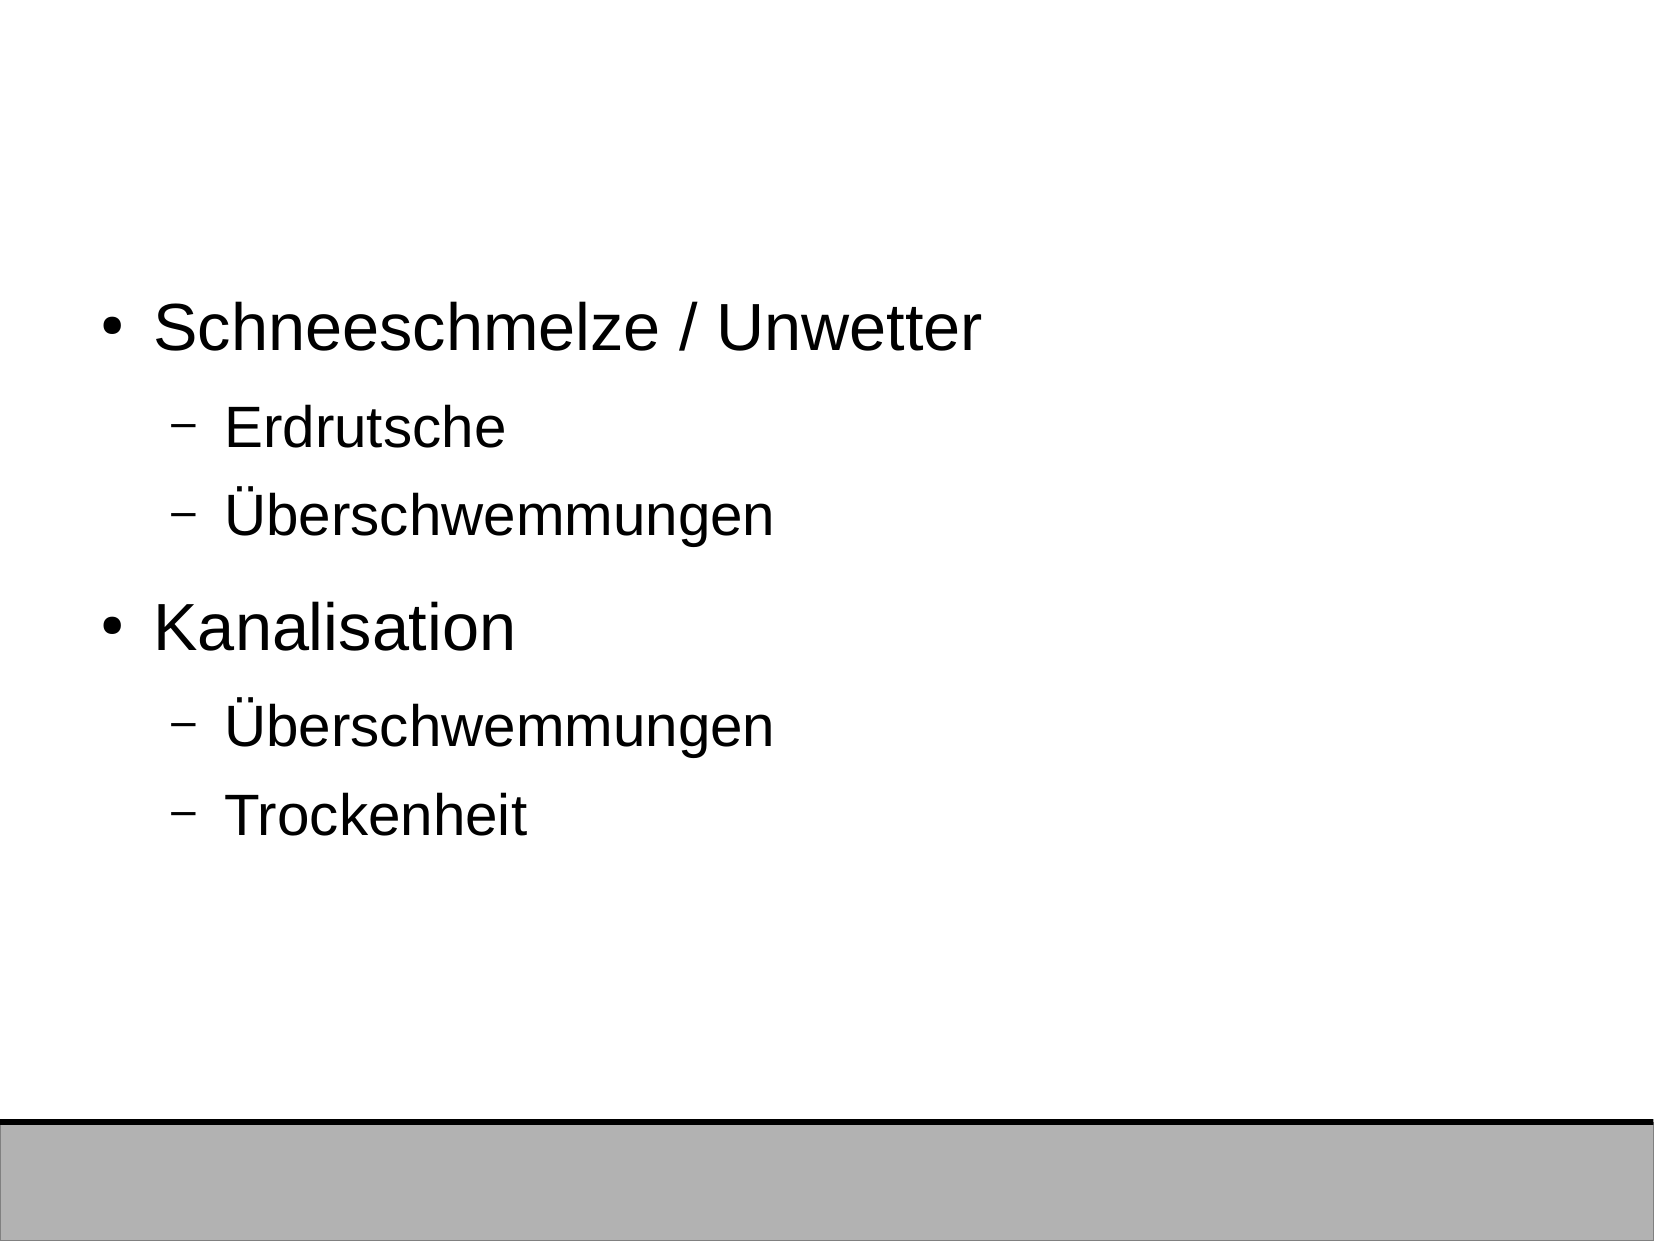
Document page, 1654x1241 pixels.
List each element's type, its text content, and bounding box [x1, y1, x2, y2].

text_box [0, 1125, 1654, 1241]
list Schneeschmelze / Unwetter Erdrutsche Überschwemmungen Kanalisation Überschwemmungen Trockenheit [82, 290, 1571, 1109]
